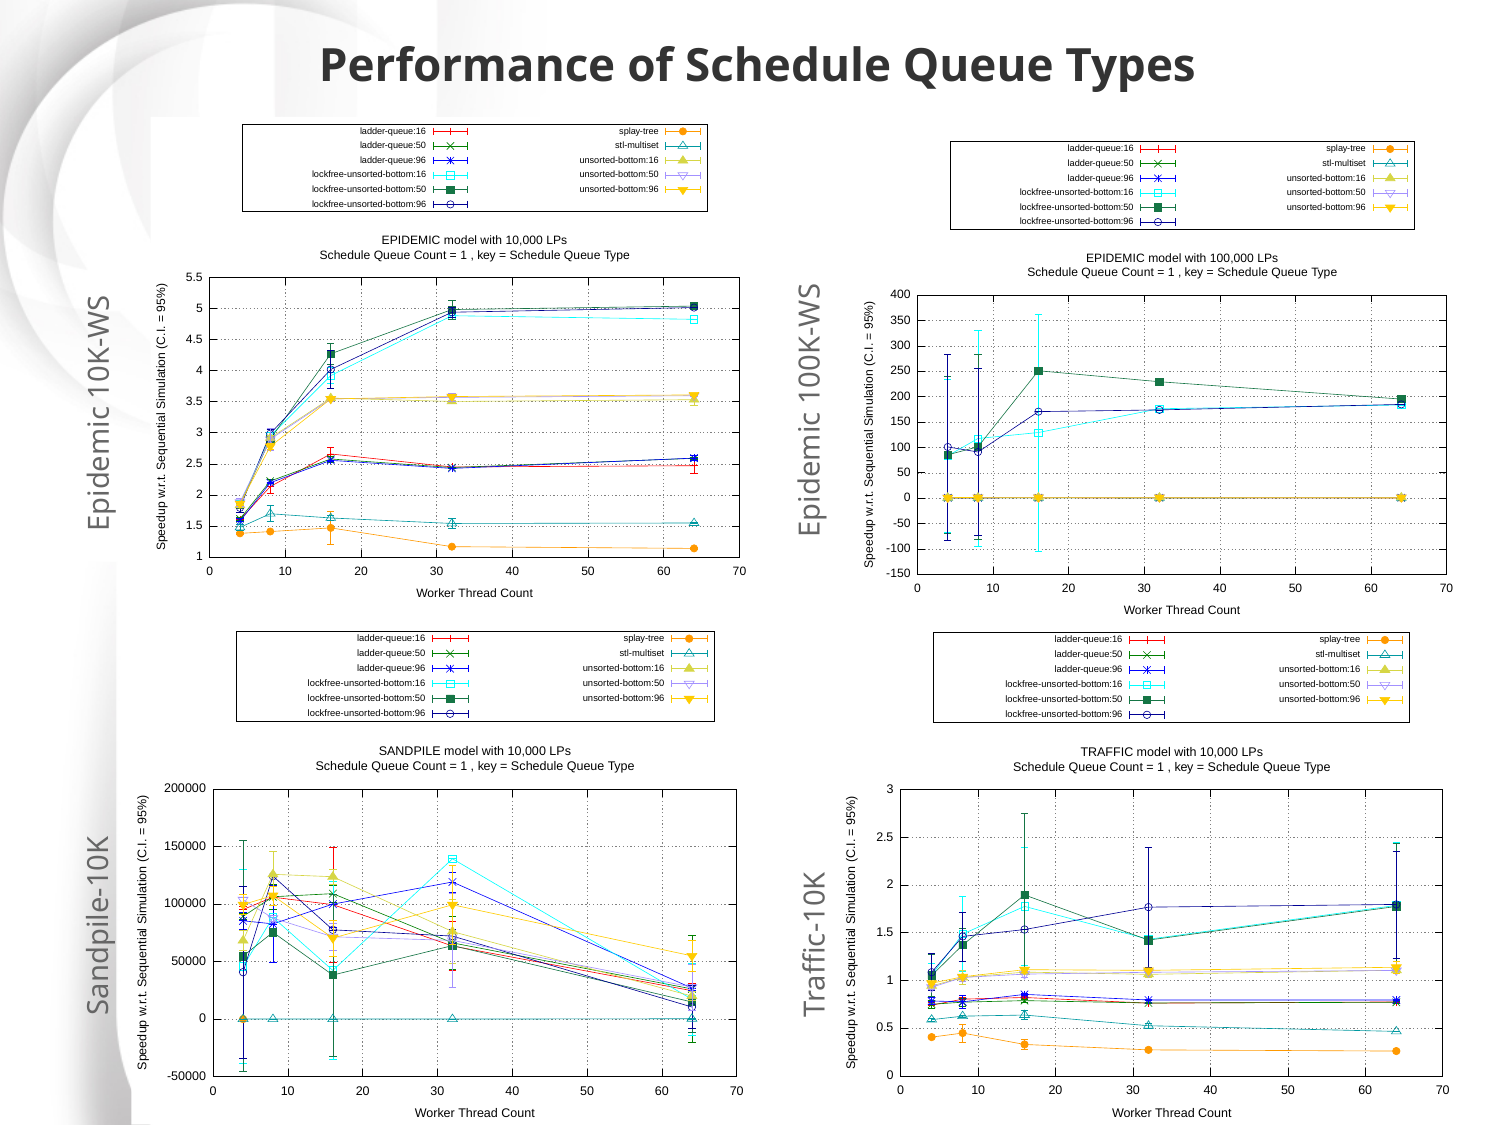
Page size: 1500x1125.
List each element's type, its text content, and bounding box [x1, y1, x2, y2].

text_box Epidemic 100K-WS [780, 76, 836, 553]
title Performance of Schedule Queue Types [120, 2, 1395, 123]
picture [0, 0, 1500, 1125]
text_box Sandpile-10K [69, 537, 125, 1031]
text_box Epidemic 10K-WS [70, 70, 125, 537]
text_box Traffic-10K [785, 539, 841, 1033]
